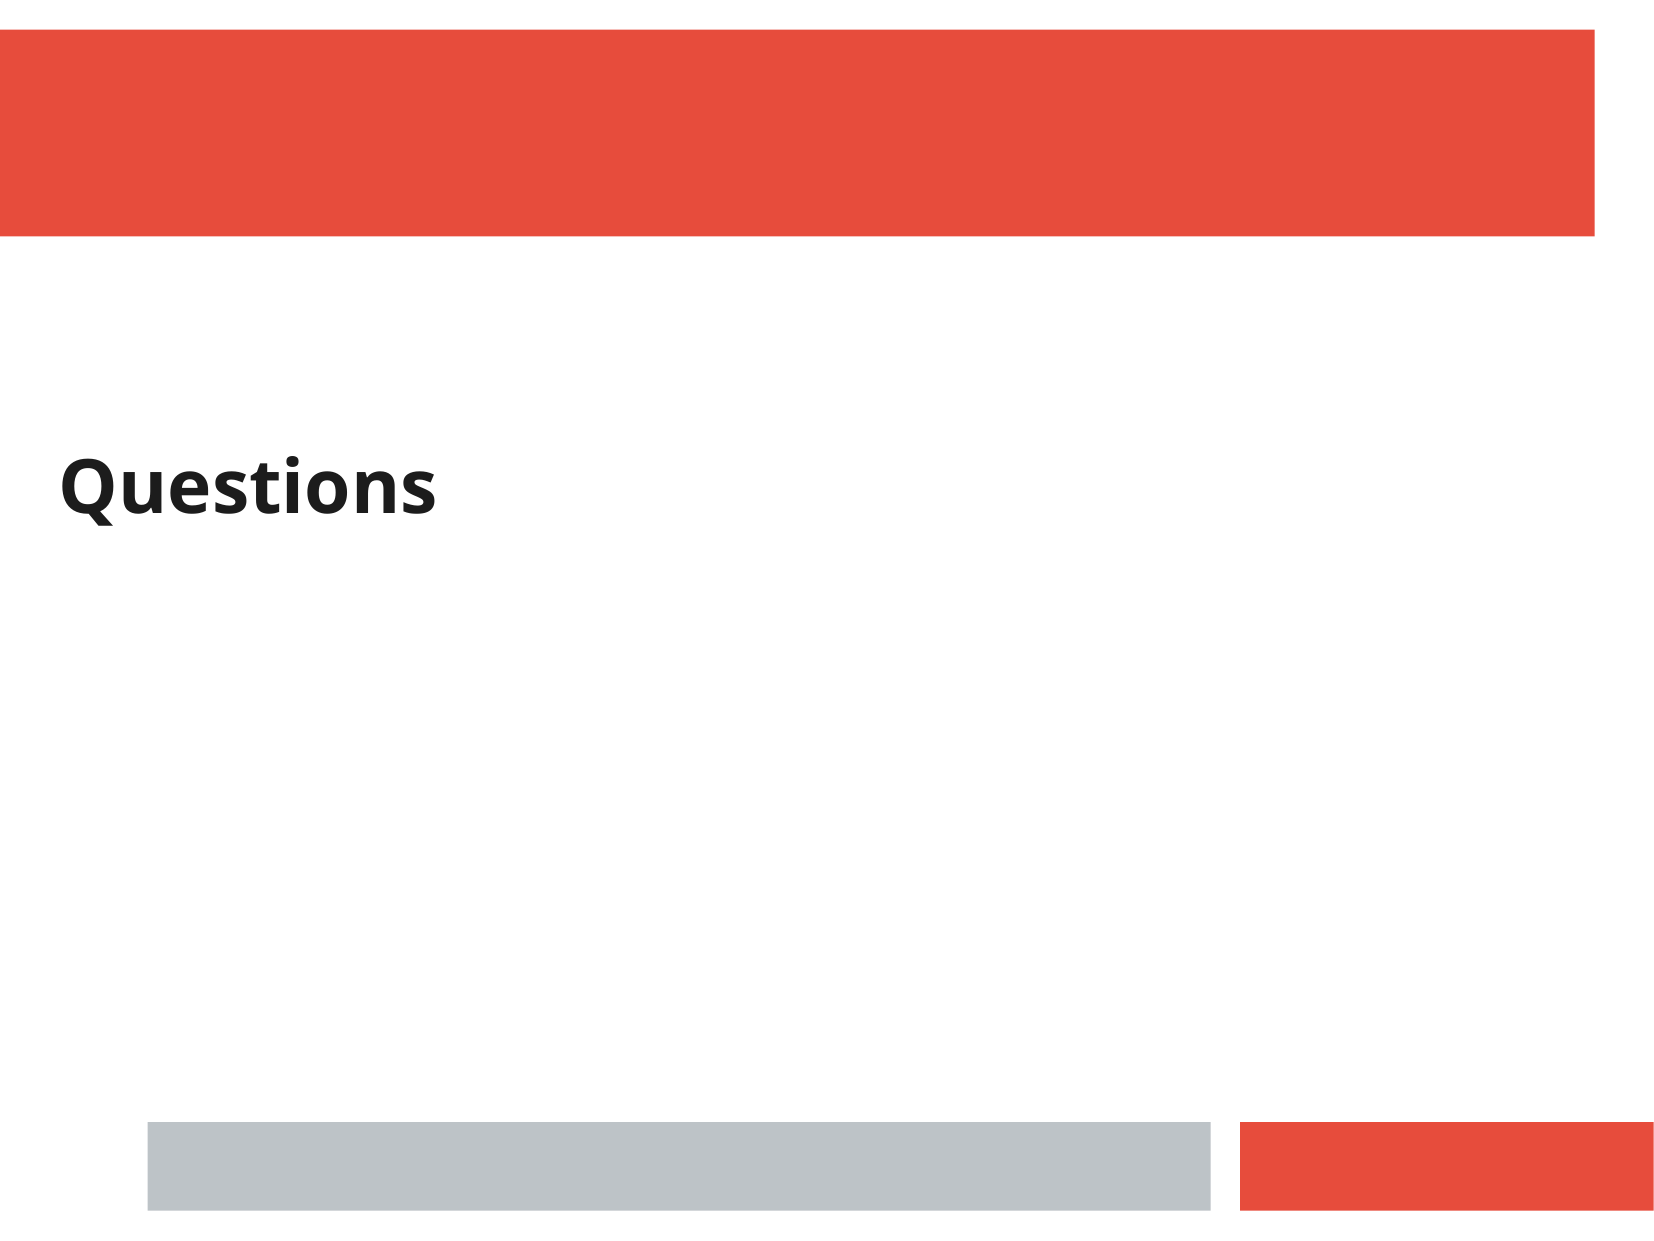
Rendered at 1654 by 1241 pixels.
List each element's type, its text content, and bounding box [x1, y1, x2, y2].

list Questions [59, 324, 1565, 1093]
